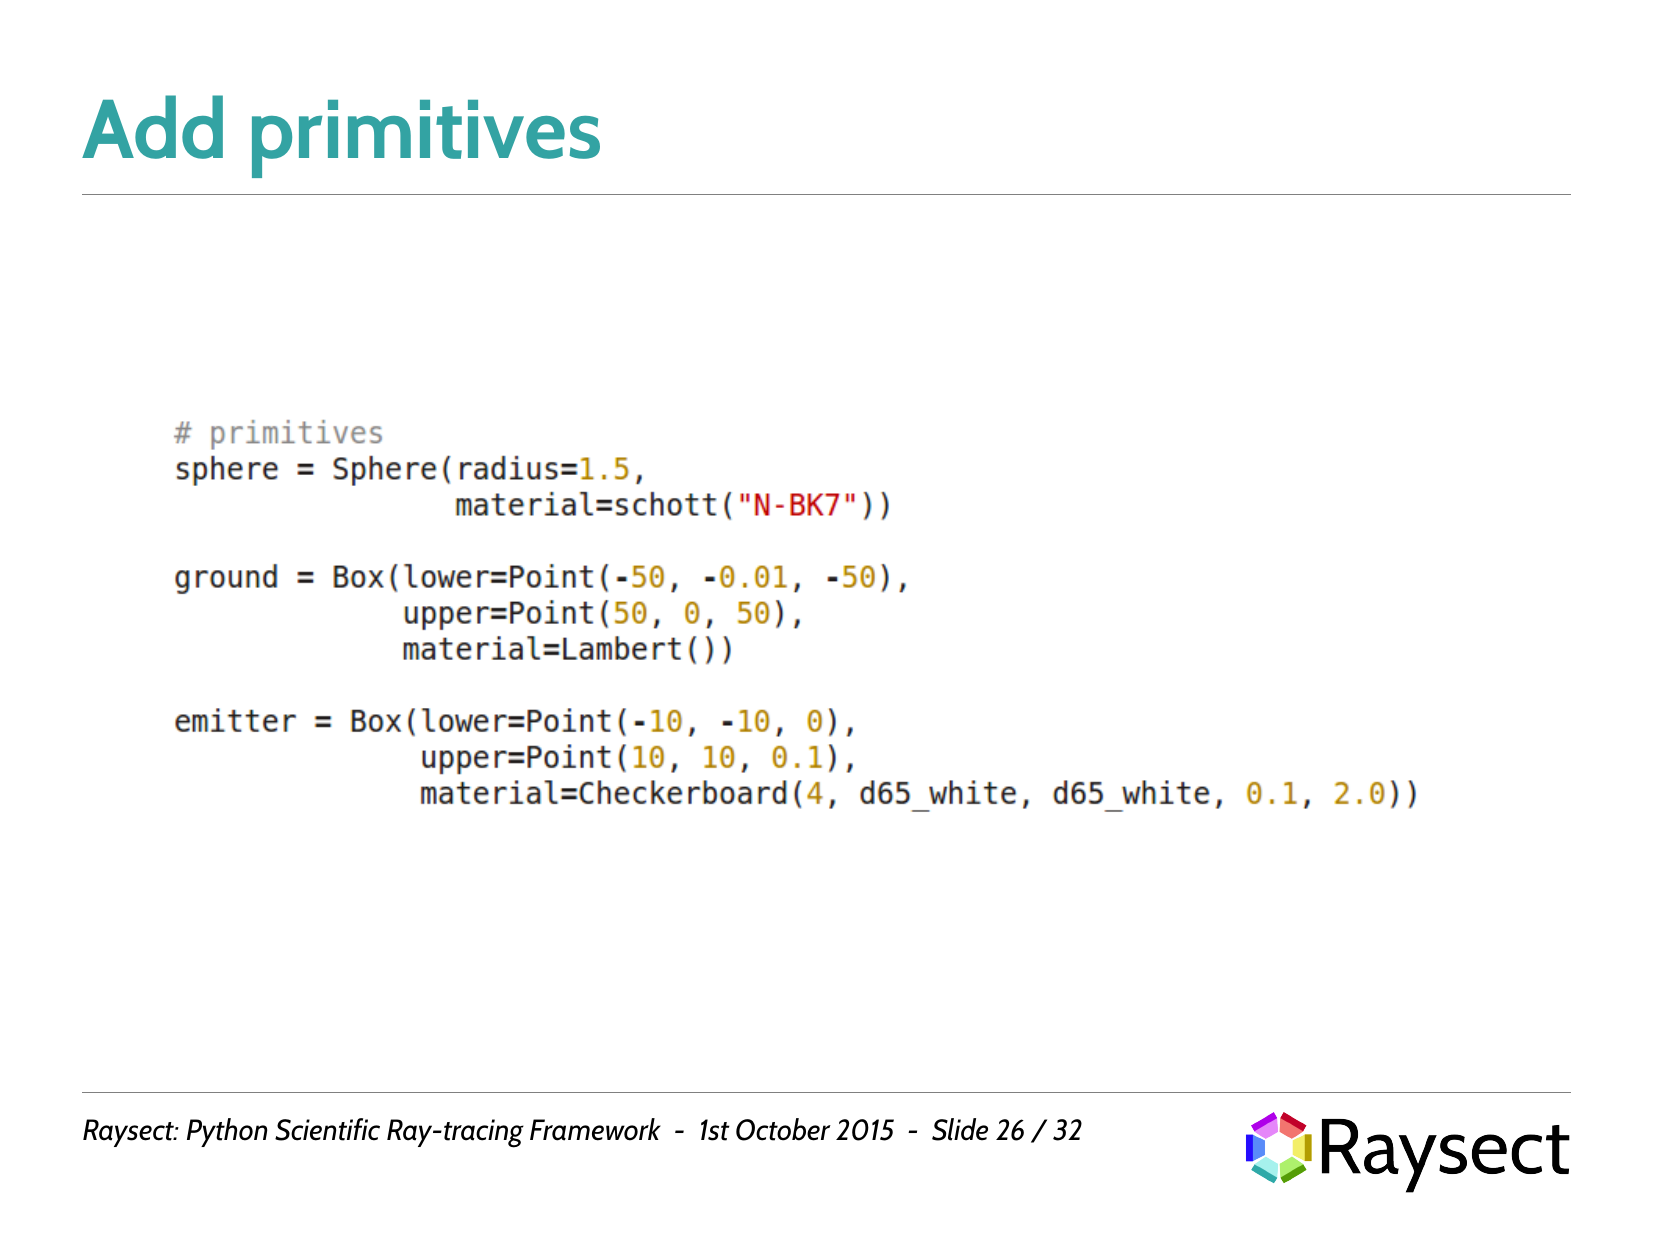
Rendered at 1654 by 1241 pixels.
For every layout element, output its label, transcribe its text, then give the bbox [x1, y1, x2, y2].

picture [1242, 1108, 1573, 1196]
picture [168, 417, 1438, 823]
title Add primitives [82, 70, 1571, 187]
